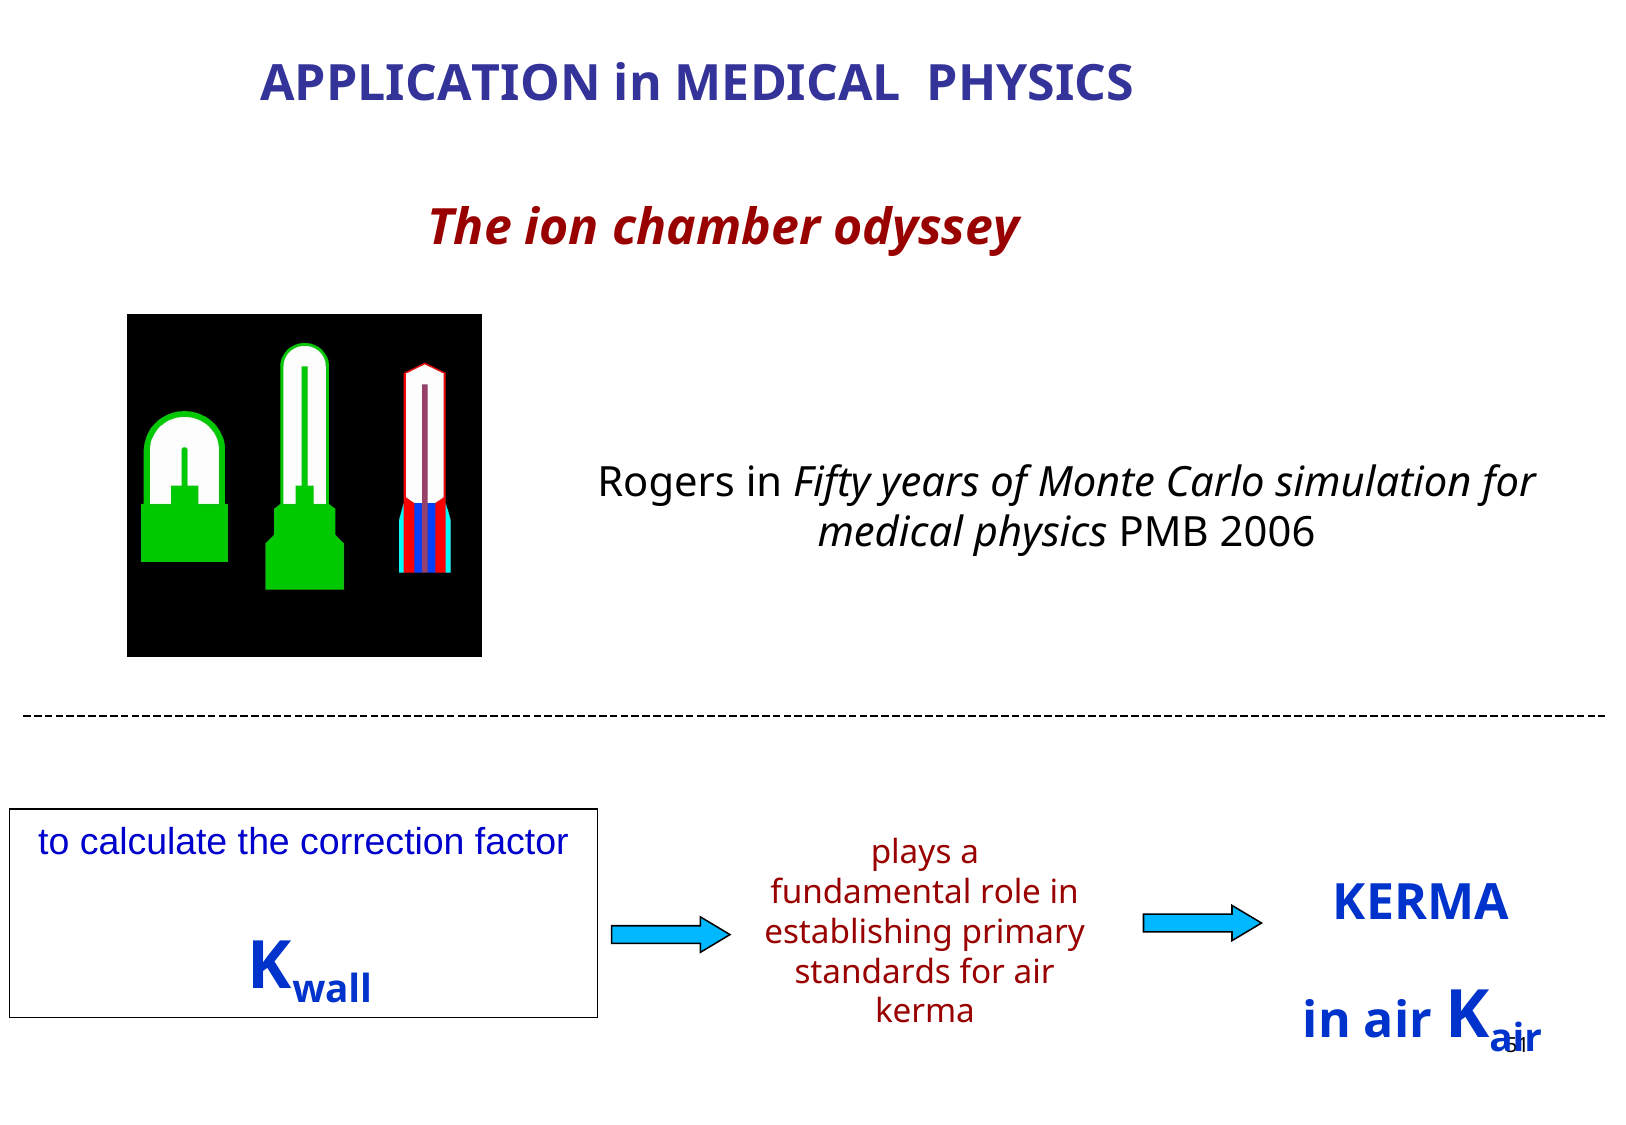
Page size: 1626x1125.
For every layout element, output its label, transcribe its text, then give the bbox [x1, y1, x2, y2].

text_box [1143, 905, 1262, 941]
text_box The ion chamber odyssey [412, 186, 1035, 263]
text_box plays a fundamental role in establishing primary standards for air kerma [729, 822, 1120, 1038]
text_box Rogers in Fifty years of Monte Carlo simulation for medical physics PMB 2006 [564, 447, 1569, 563]
picture [127, 314, 482, 657]
text_box KERMA in air Kair [1202, 739, 1626, 1067]
text_box [611, 916, 729, 953]
text_box to calculate the correction factor Kwall [9, 809, 598, 1018]
text_box APPLICATION in MEDICAL PHYSICS [245, 42, 1150, 119]
